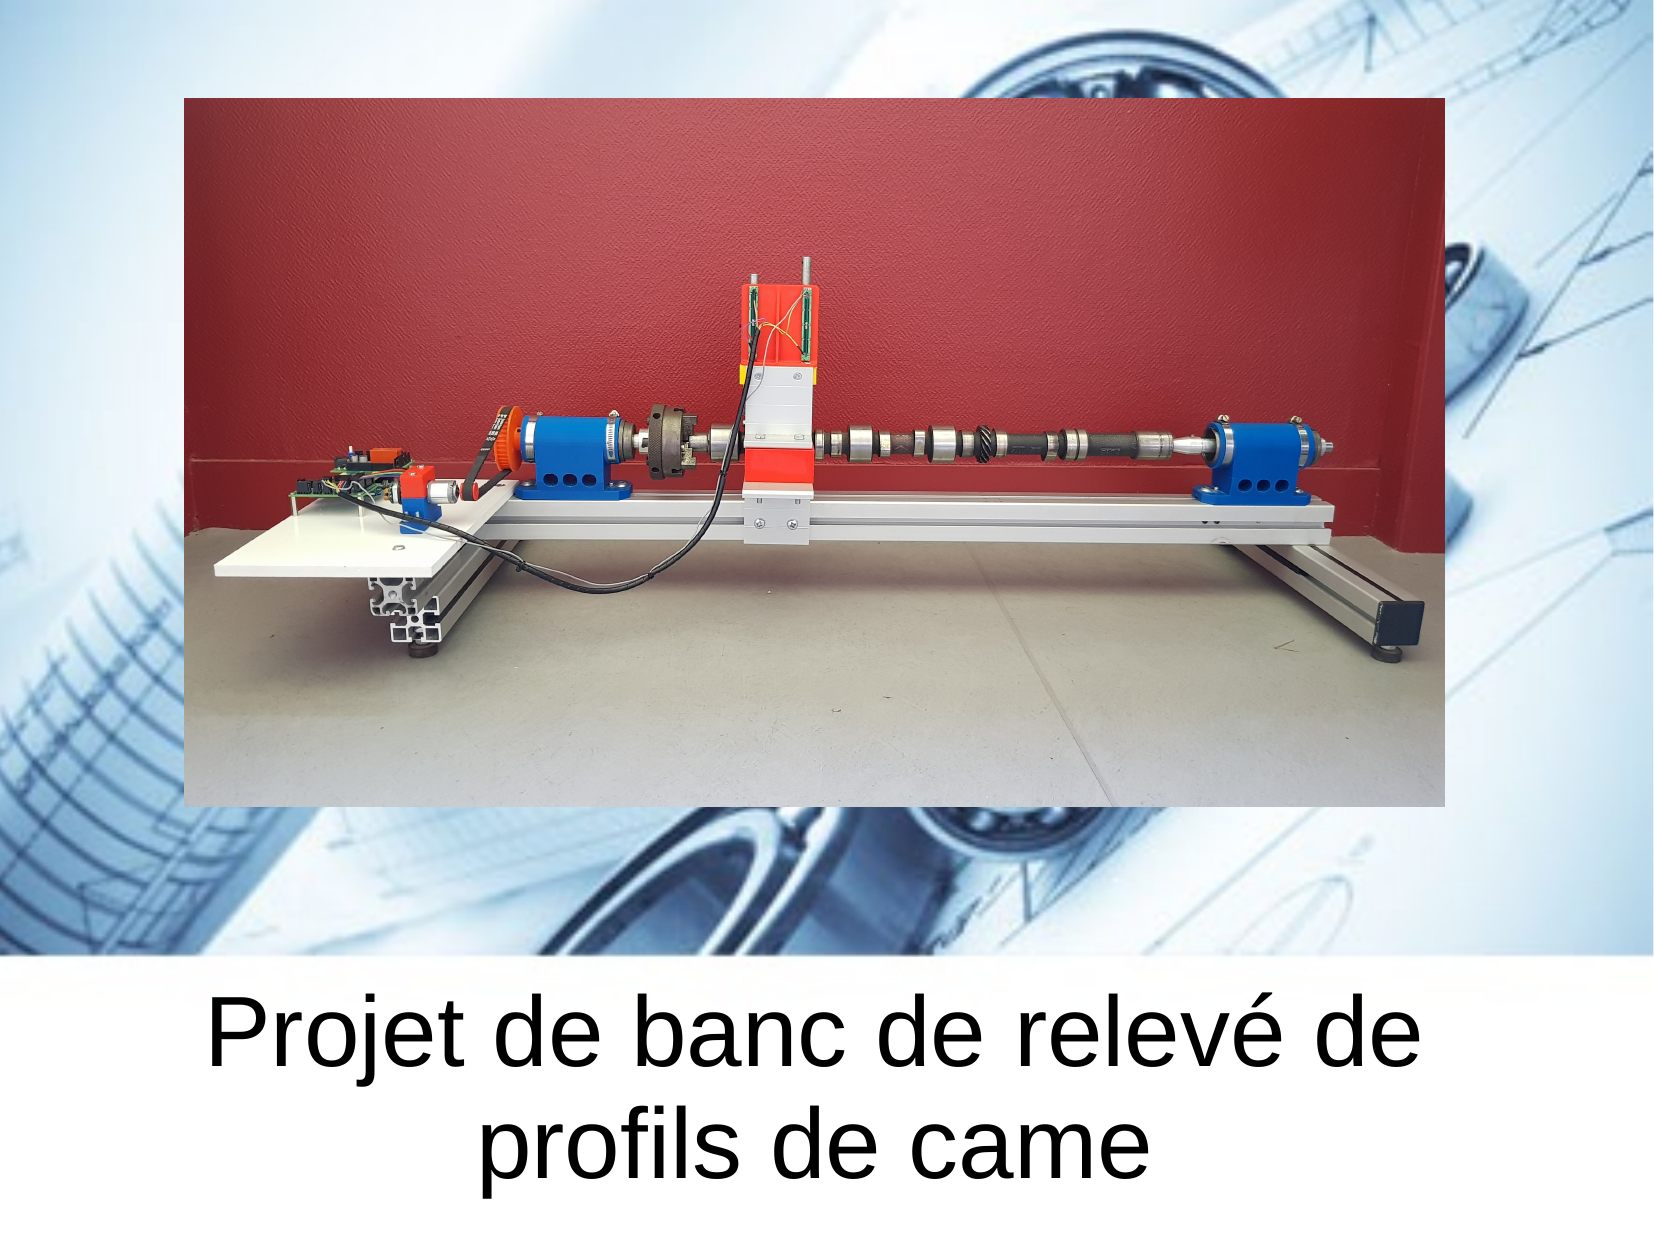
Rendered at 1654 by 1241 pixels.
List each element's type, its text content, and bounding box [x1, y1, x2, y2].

text_box Projet de banc de relevé de profils de came [129, 968, 1501, 1207]
picture [0, 0, 1654, 1234]
